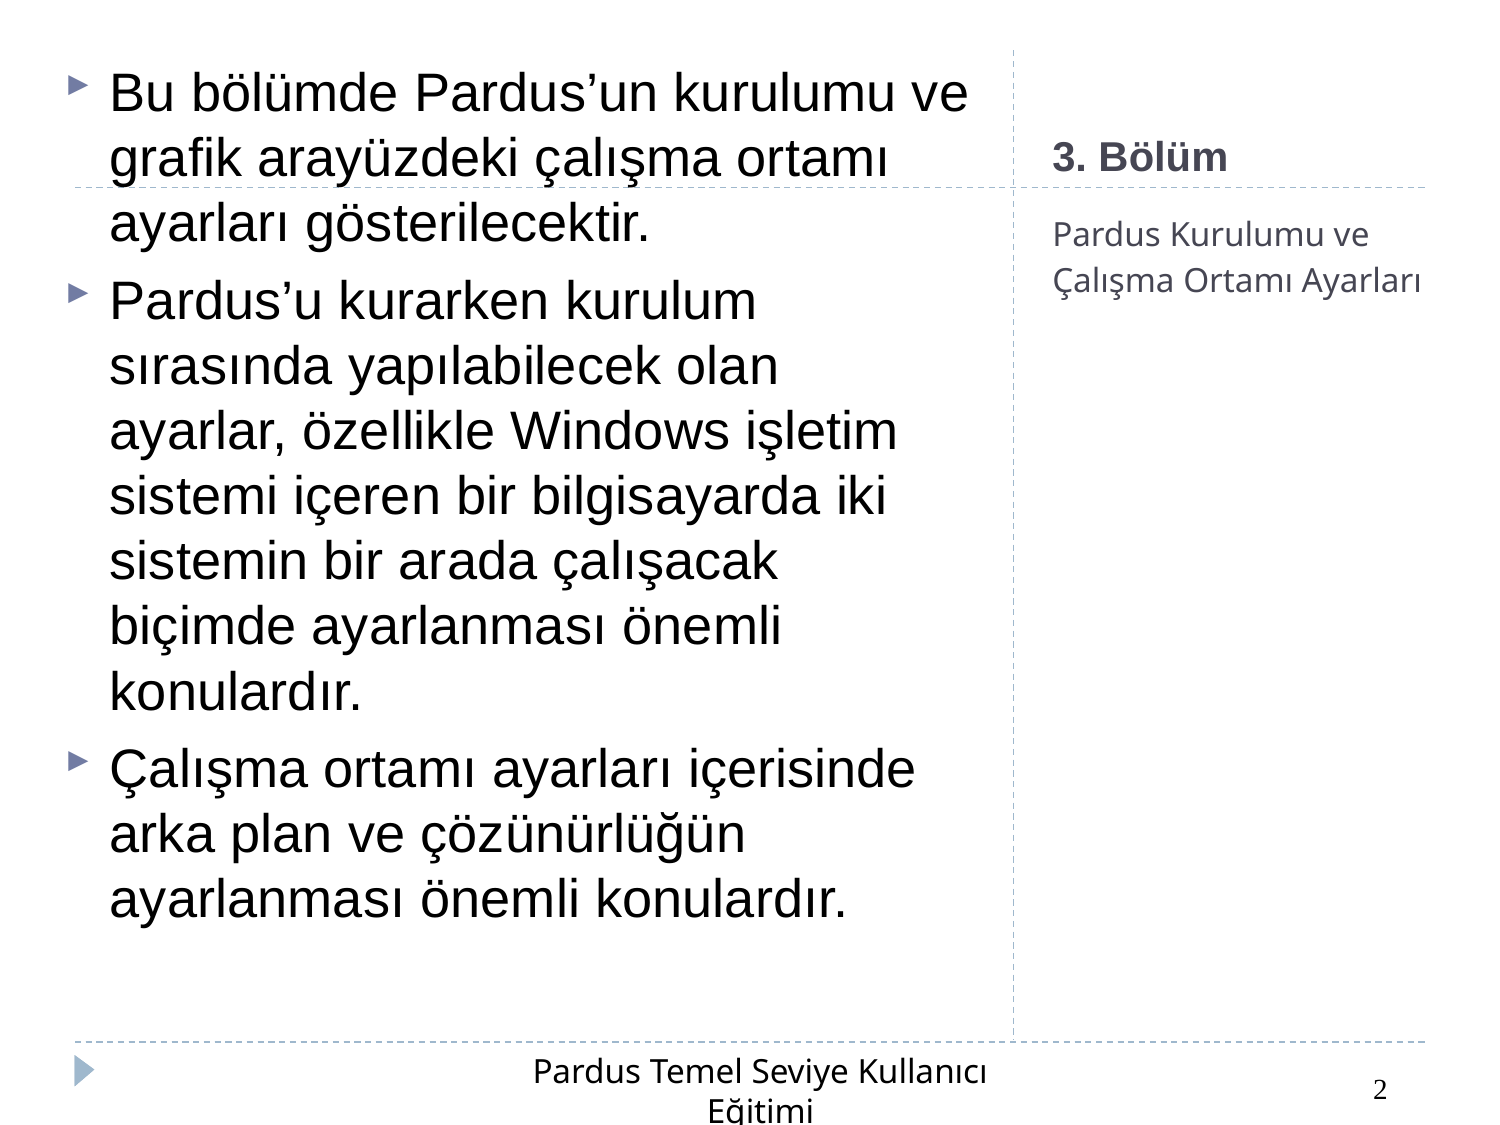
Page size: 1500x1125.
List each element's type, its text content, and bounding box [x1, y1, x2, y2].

title 3. Bölüm [1037, 50, 1450, 188]
list Pardus Kurulumu ve Çalışma Ortamı Ayarları [1037, 200, 1450, 995]
list Bu bölümde Pardus’un kurulumu ve grafik arayüzdeki çalışma ortamı ayarları gösterilecektir. Pardus’u kurarken kurulum sırasında yapılabilecek olan ayarlar, özellikle Windows işletim sistemi içeren bir bilgisayarda iki sistemin bir arada çalışacak biçimde ayarlanması önemli konulardır. Çalışma ortamı ayarları içerisinde arka plan ve çözünürlüğün ayarlanması önemli konulardır. [50, 50, 988, 988]
